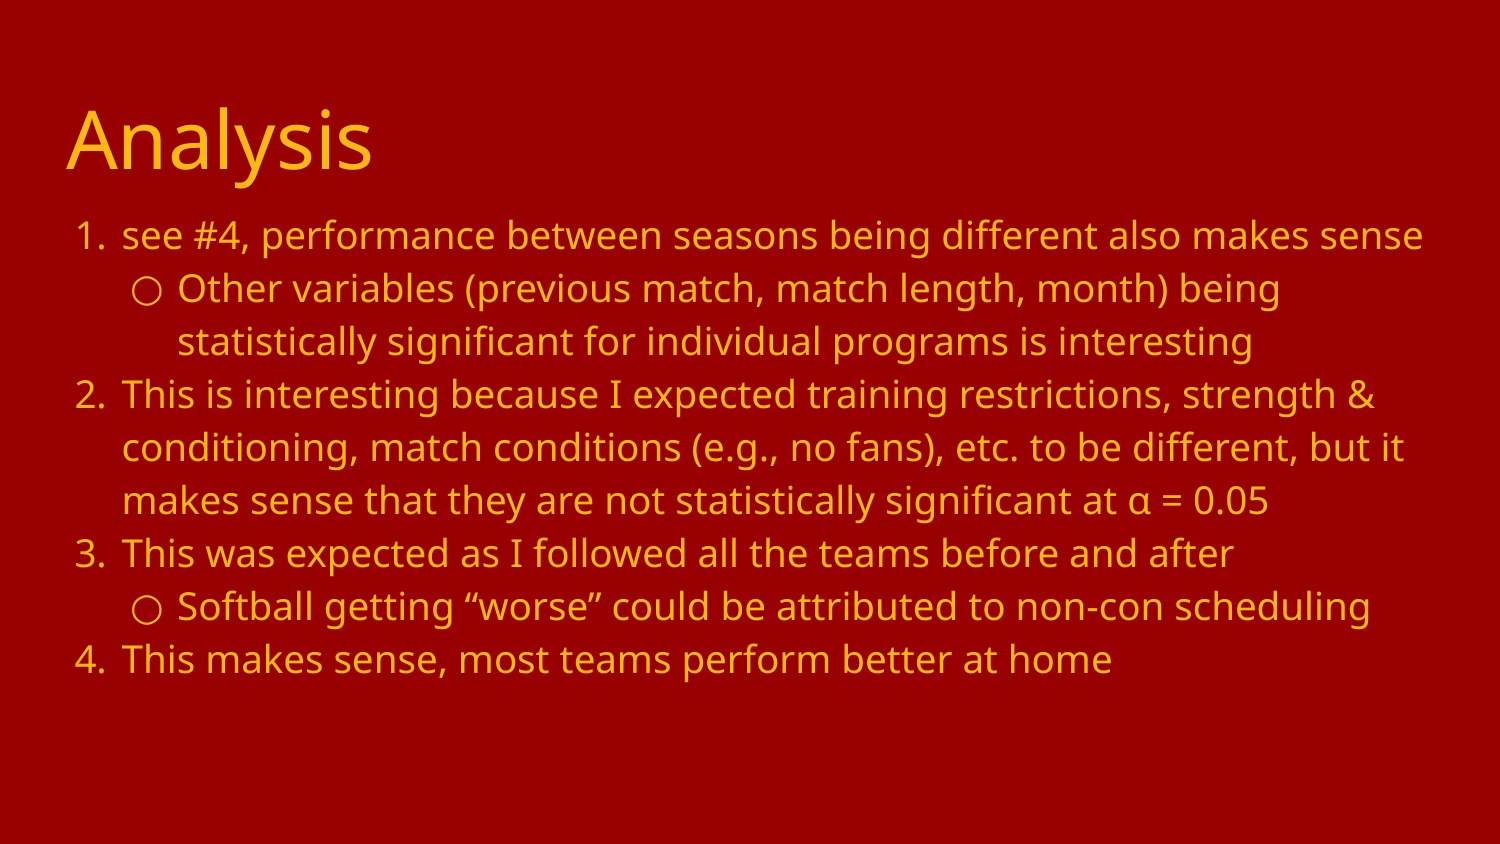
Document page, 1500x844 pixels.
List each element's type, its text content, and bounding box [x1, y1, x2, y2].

list see #4, performance between seasons being different also makes sense Other variables (previous match, match length, month) being statistically significant for individual programs is interesting This is interesting because I expected training restrictions, strength & conditioning, match conditions (e.g., no fans), etc. to be different, but it makes sense that they are not statistically significant at α = 0.05 This was expected as I followed all the teams before and after Softball getting “worse” could be attributed to non-con scheduling This makes sense, most teams perform better at home [51, 189, 1449, 844]
title Analysis [51, 72, 1449, 167]
